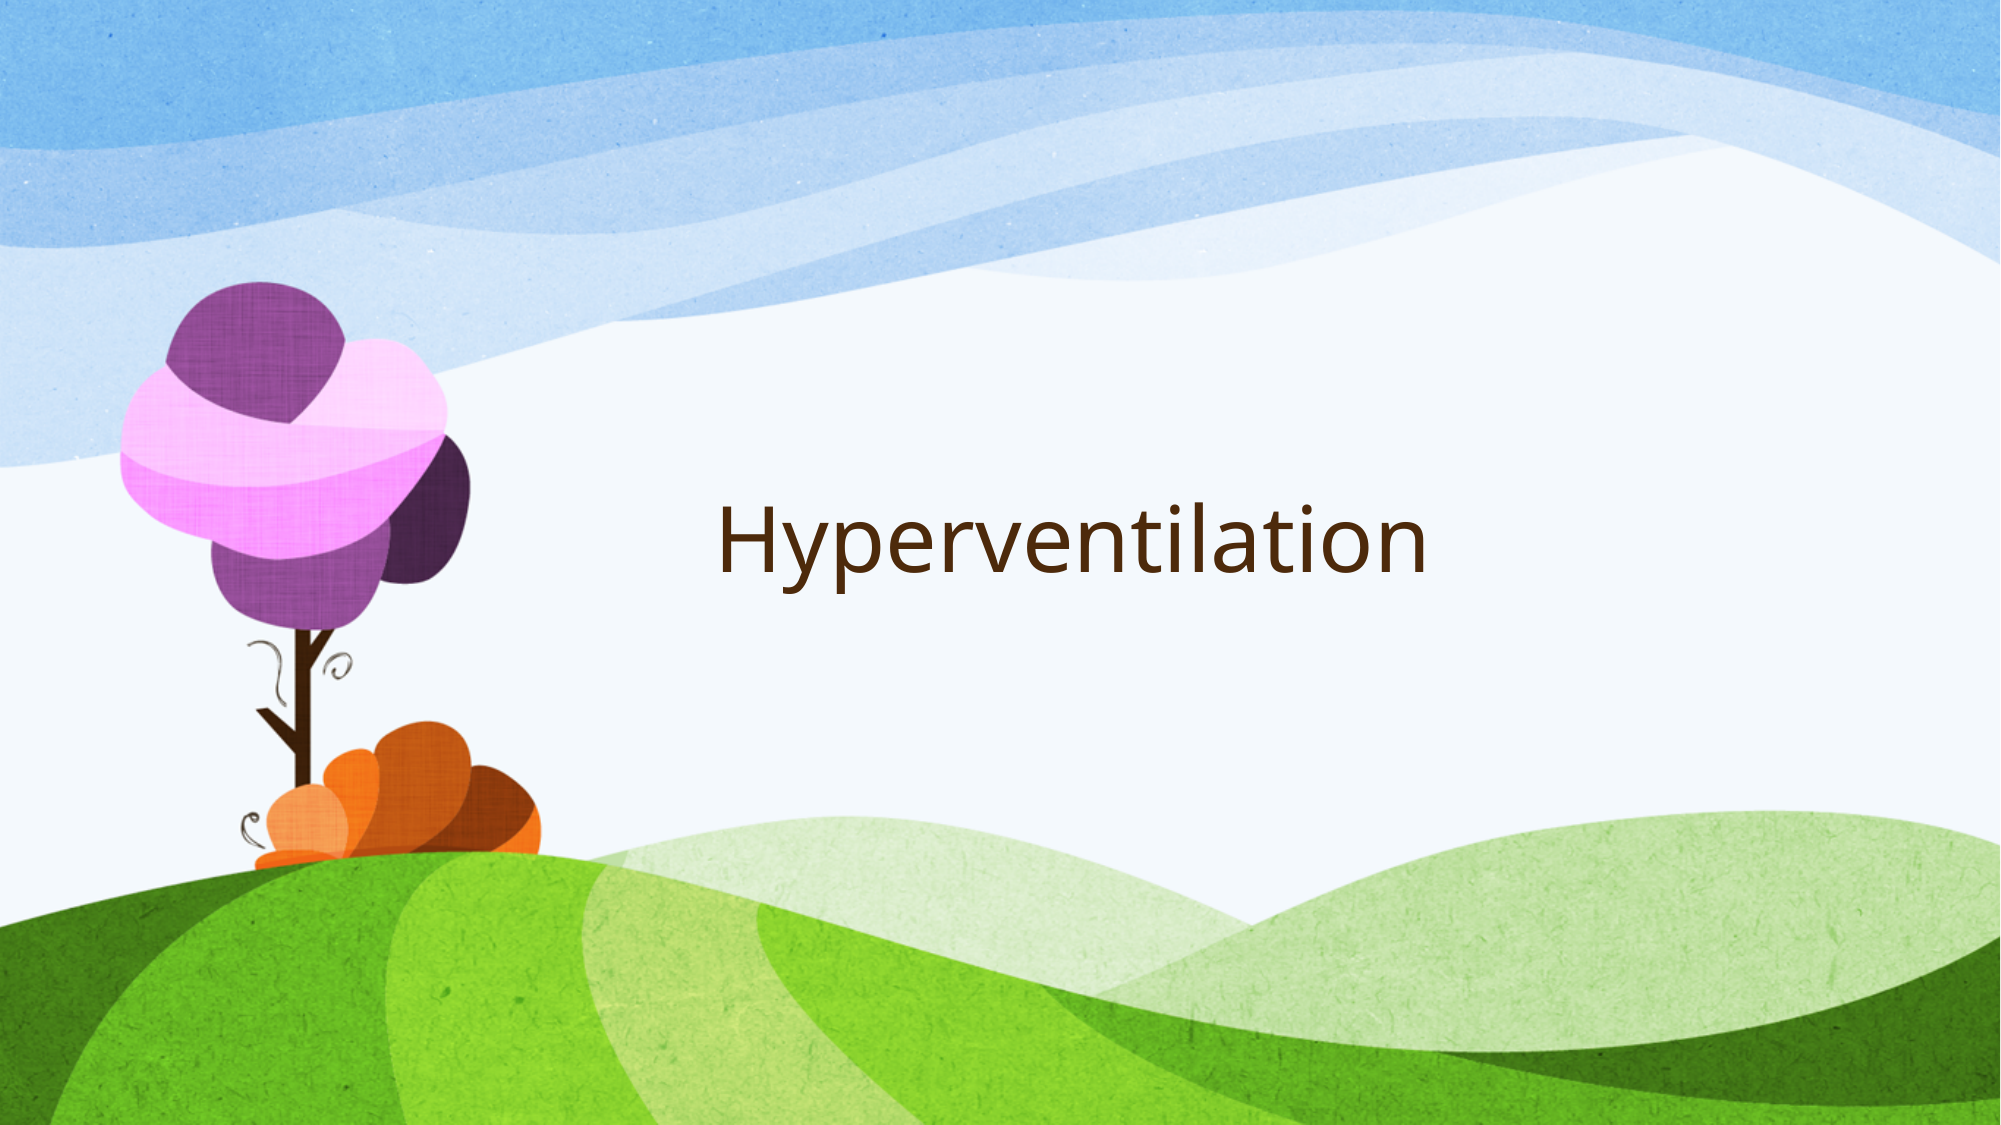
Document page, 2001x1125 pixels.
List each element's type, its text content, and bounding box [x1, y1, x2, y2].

picture [0, 0, 2001, 1125]
title Hyperventilation [699, 299, 1825, 600]
